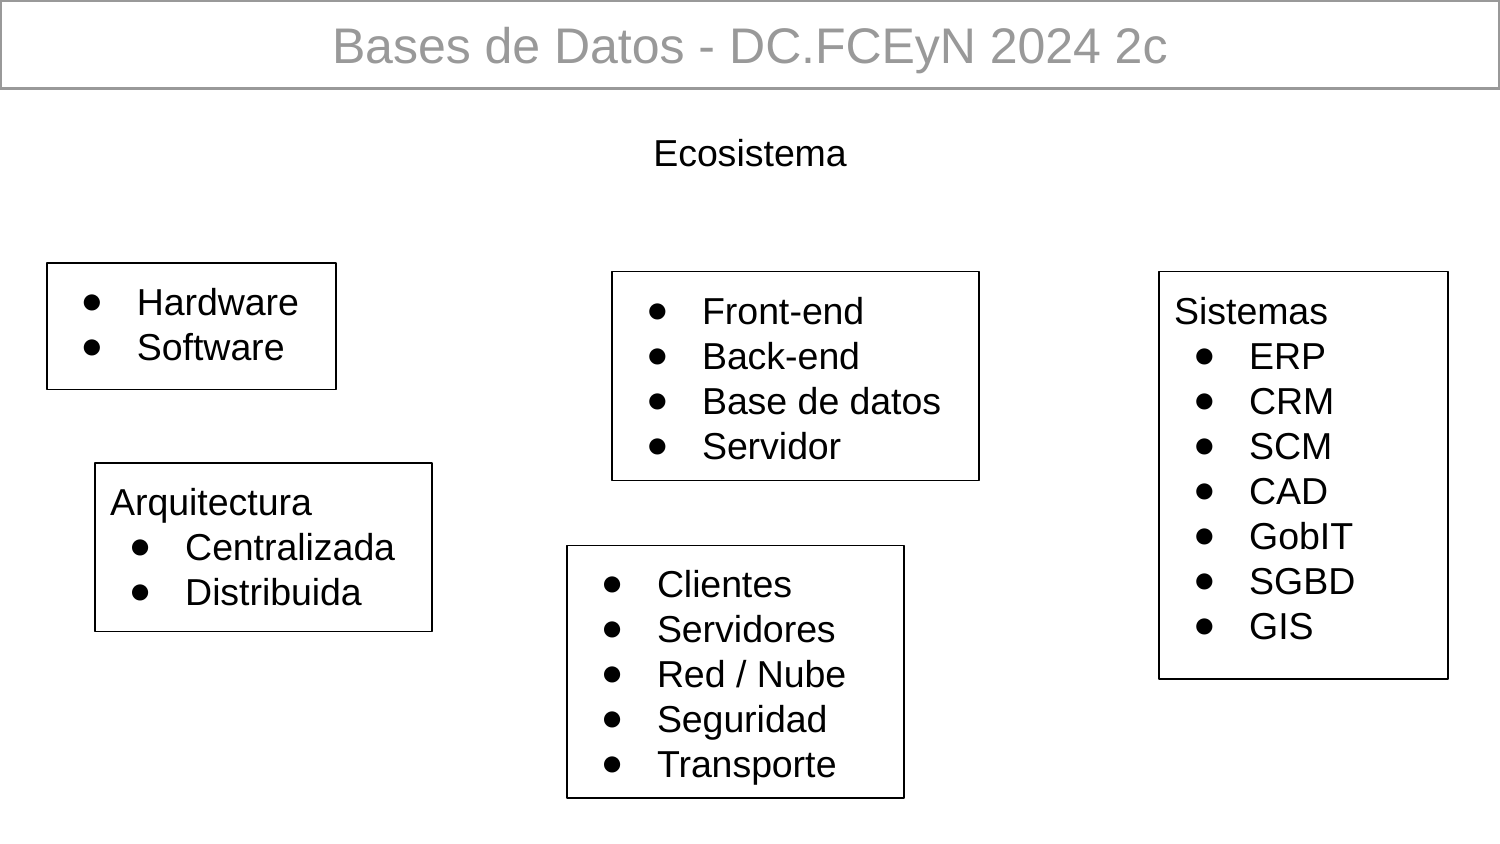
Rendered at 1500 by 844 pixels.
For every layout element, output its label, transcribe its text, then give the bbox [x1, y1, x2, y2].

text_box Sistemas ERP CRM SCM CAD GobIT SGBD GIS [1159, 271, 1449, 679]
text_box Ecosistema [353, 114, 1147, 207]
text_box Clientes Servidores Red / Nube Seguridad Transporte [567, 545, 904, 798]
title Bases de Datos - DC.FCEyN 2024 2c [0, 0, 1500, 89]
text_box Arquitectura Centralizada Distribuida [95, 462, 433, 632]
text_box Front-end Back-end Base de datos Servidor [612, 271, 980, 481]
text_box Hardware Software [46, 263, 336, 390]
